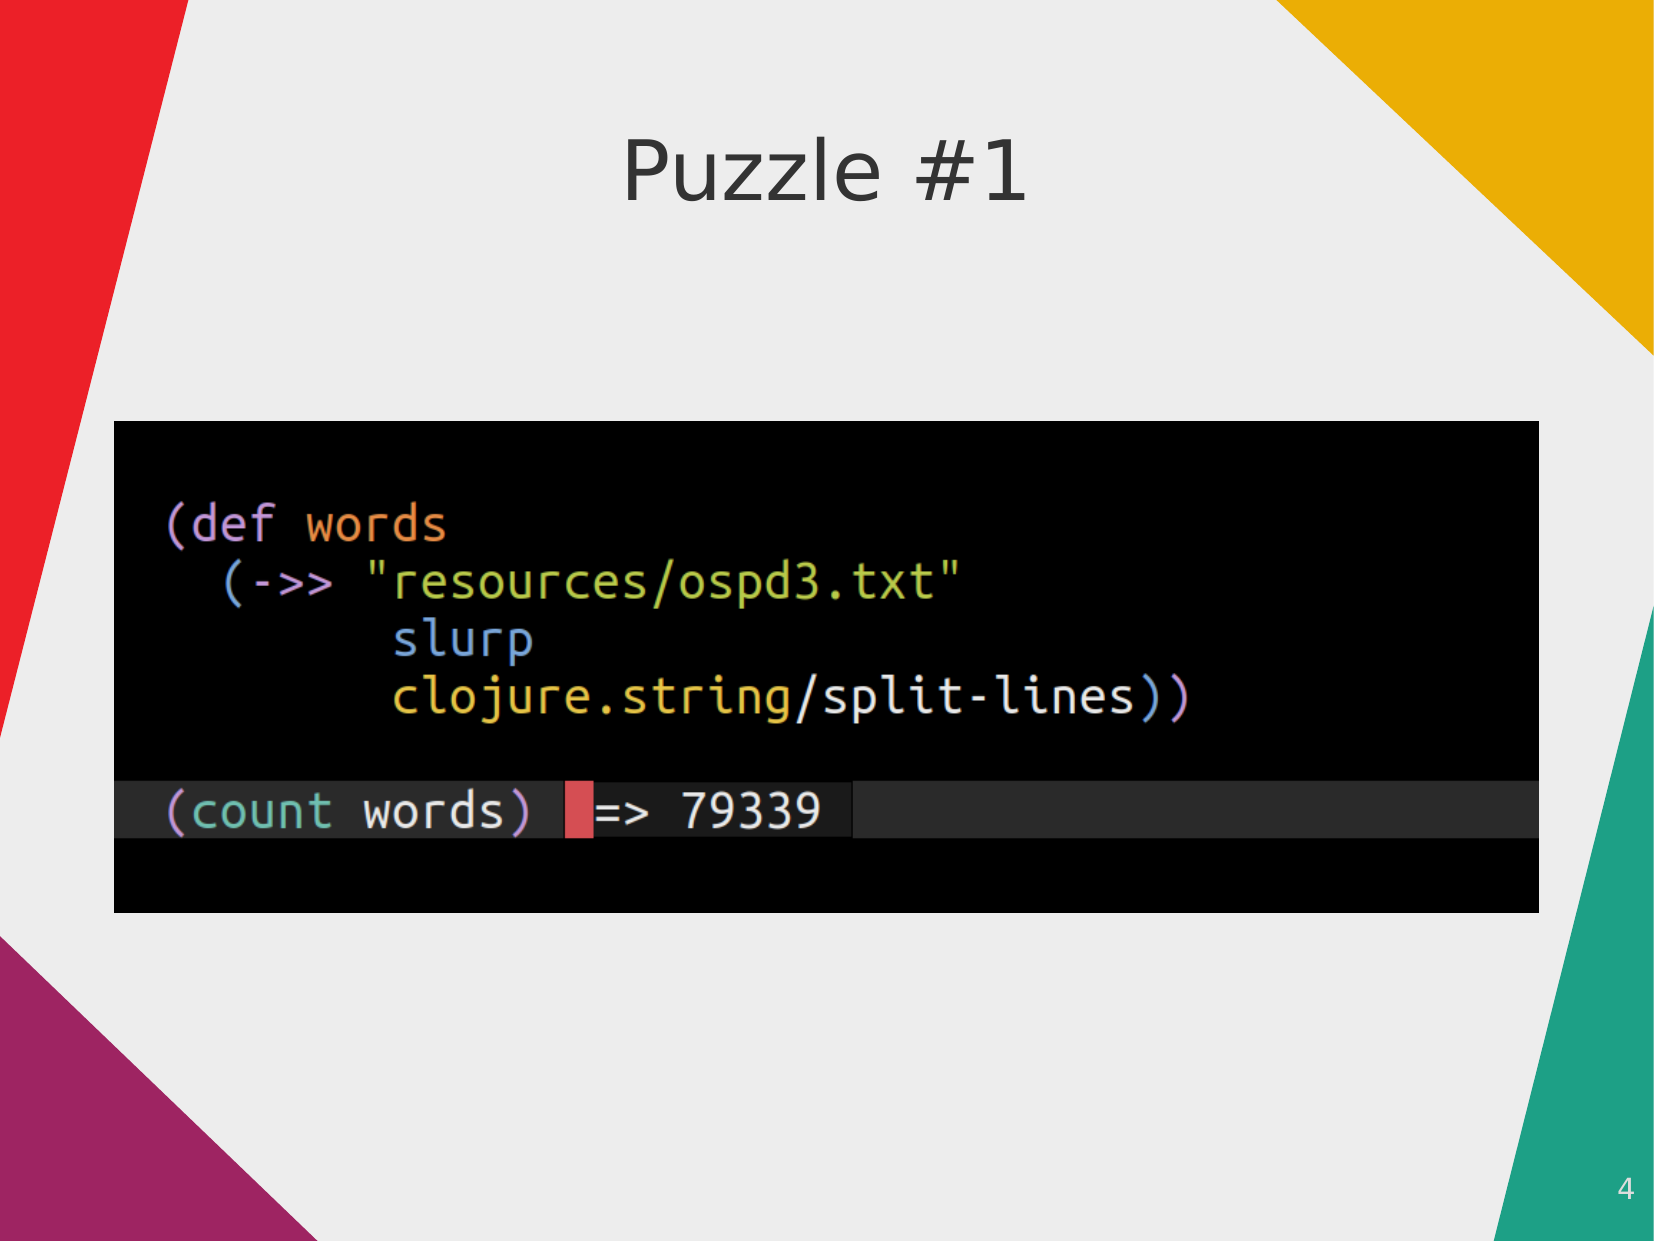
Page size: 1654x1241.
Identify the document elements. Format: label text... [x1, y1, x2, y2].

picture [114, 421, 1539, 913]
title Puzzle #1 [114, 73, 1539, 271]
